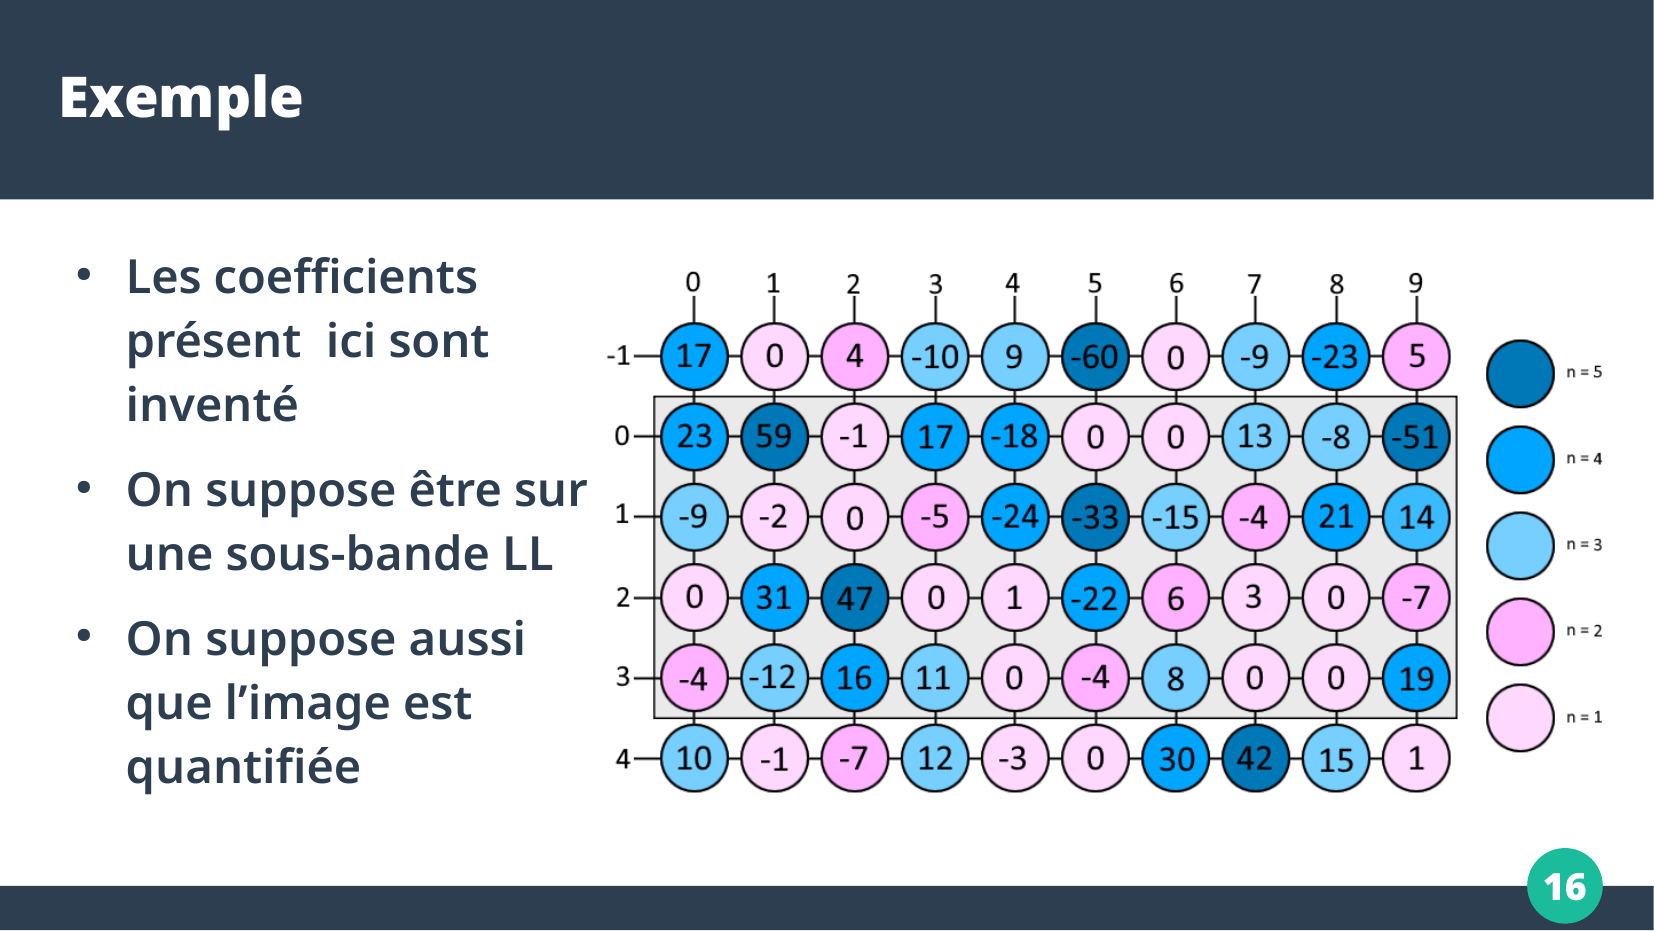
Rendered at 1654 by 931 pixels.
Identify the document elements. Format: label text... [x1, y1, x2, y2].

list Les coefficients présent ici sont inventé On suppose être sur une sous-bande LL On suppose aussi que l’image est quantifiée [59, 243, 591, 864]
title Exemple [59, 37, 1595, 155]
picture [603, 265, 1634, 804]
